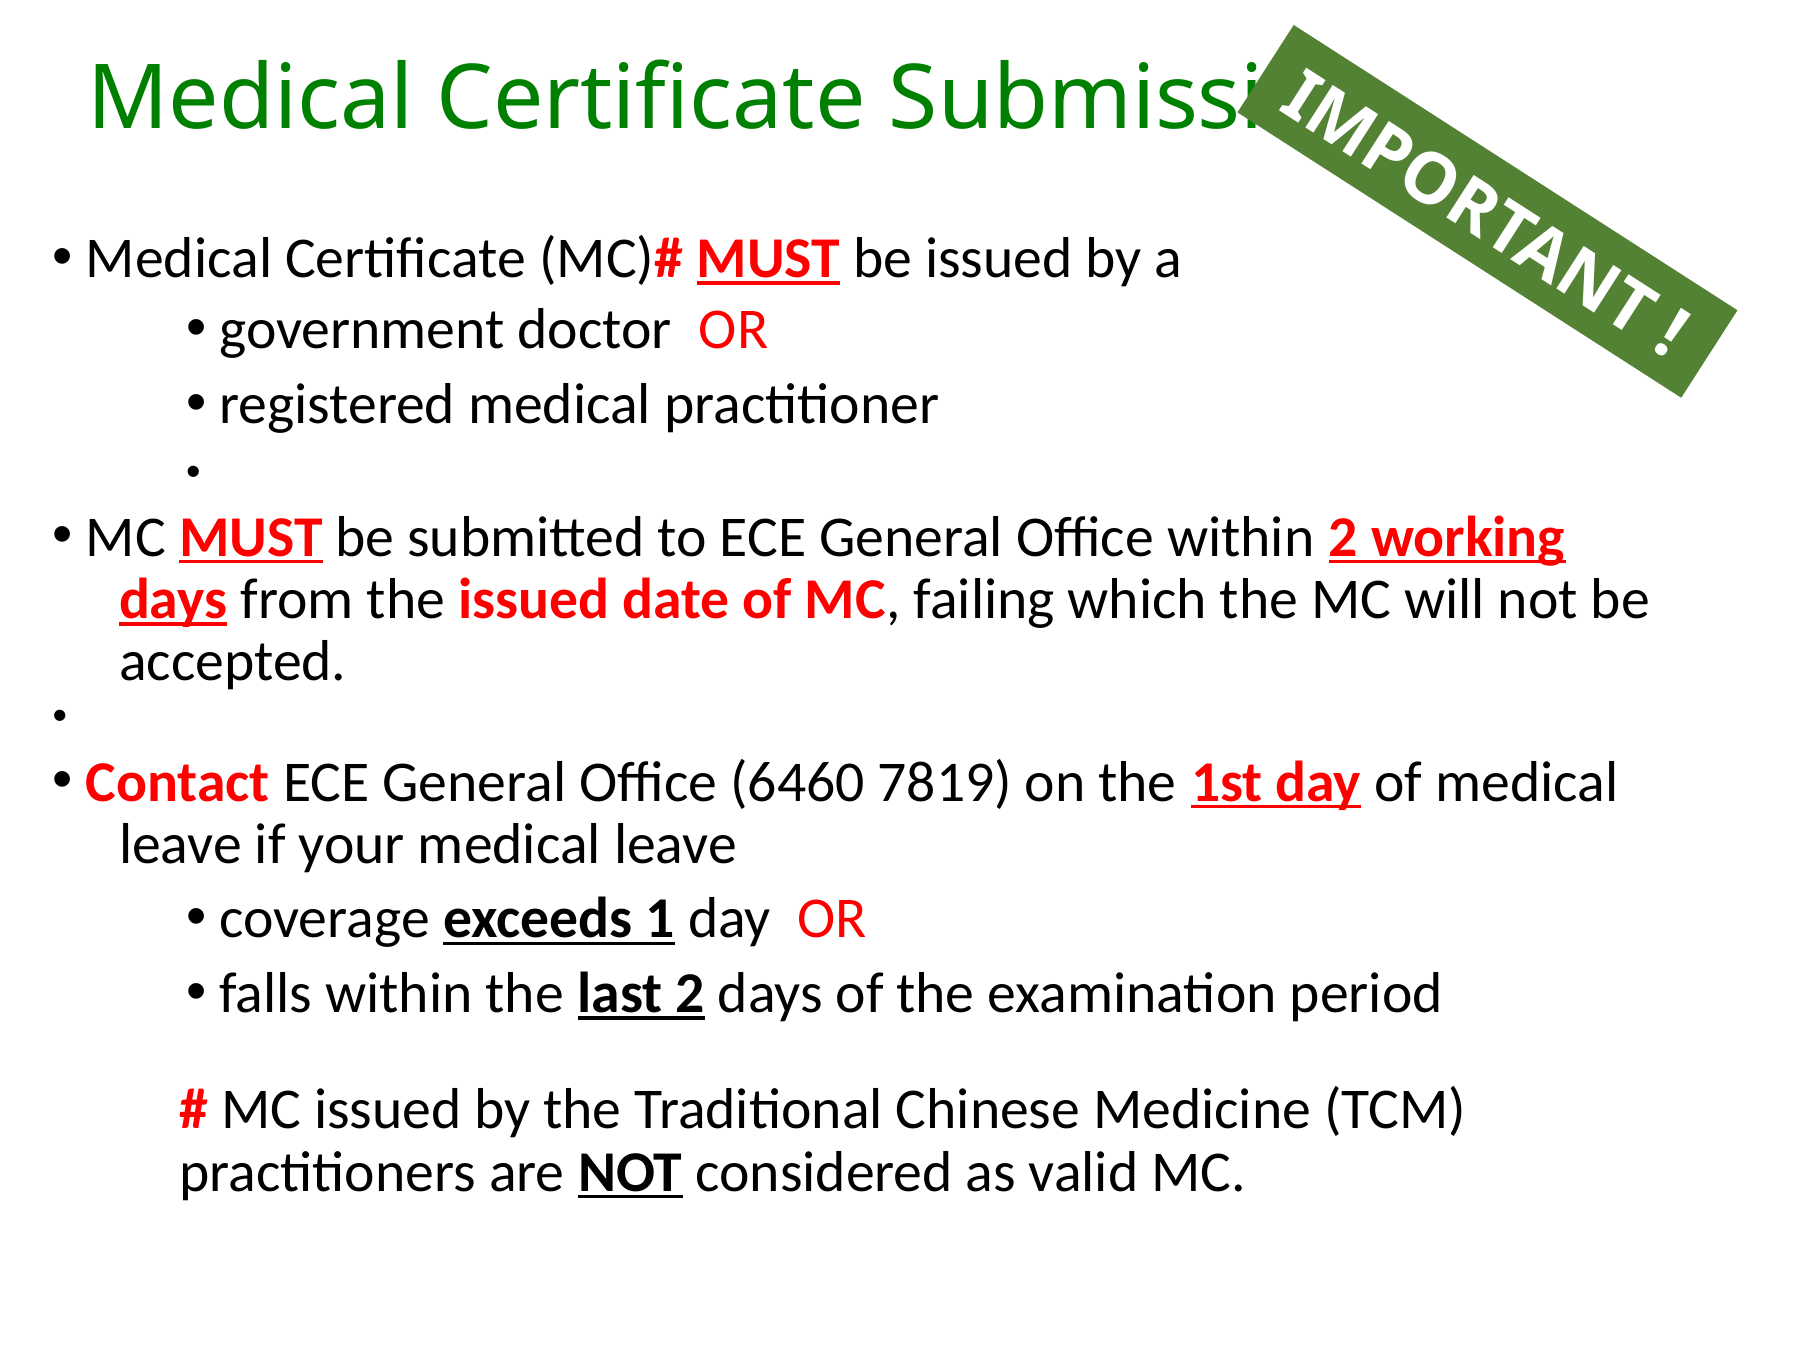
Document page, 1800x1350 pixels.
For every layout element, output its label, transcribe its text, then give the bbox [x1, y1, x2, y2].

title Medical Certificate Submission [72, 0, 1626, 202]
text_box IMPORTANT ! [1237, 24, 1738, 398]
list Medical Certificate (MC)# MUST be issued by a government doctor OR registered medical practitioner MC MUST be submitted to ECE General Office within 2 working days from the issued date of MC, failing which the MC will not be accepted. Contact ECE General Office (6460 7819) on the 1st day of medical leave if your medical leave coverage exceeds 1 day OR falls within the last 2 days of the examination period # MC issued by the Traditional Chinese Medicine (TCM) practitioners are NOT considered as valid MC. [37, 219, 1675, 1213]
